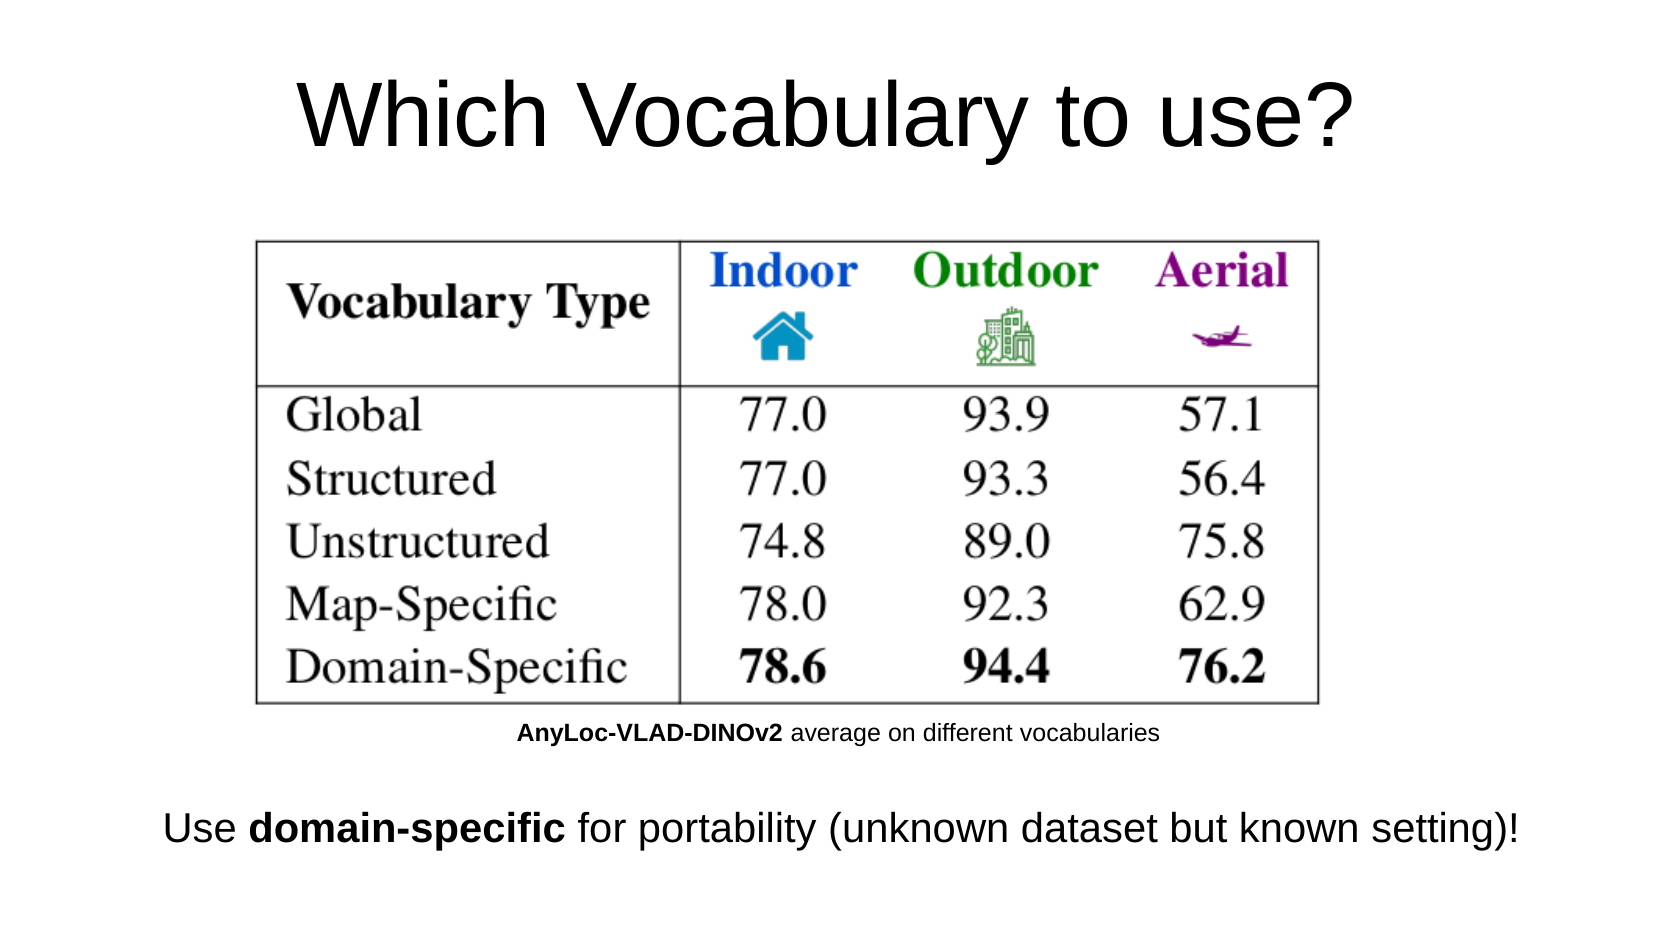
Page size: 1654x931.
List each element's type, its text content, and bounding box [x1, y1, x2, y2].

title Which Vocabulary to use? [82, 37, 1571, 193]
text_box AnyLoc-VLAD-DINOv2 average on different vocabularies [501, 710, 1175, 754]
picture [253, 235, 1324, 708]
text_box Use domain-specific for portability (unknown dataset but known setting)! [147, 797, 1565, 859]
